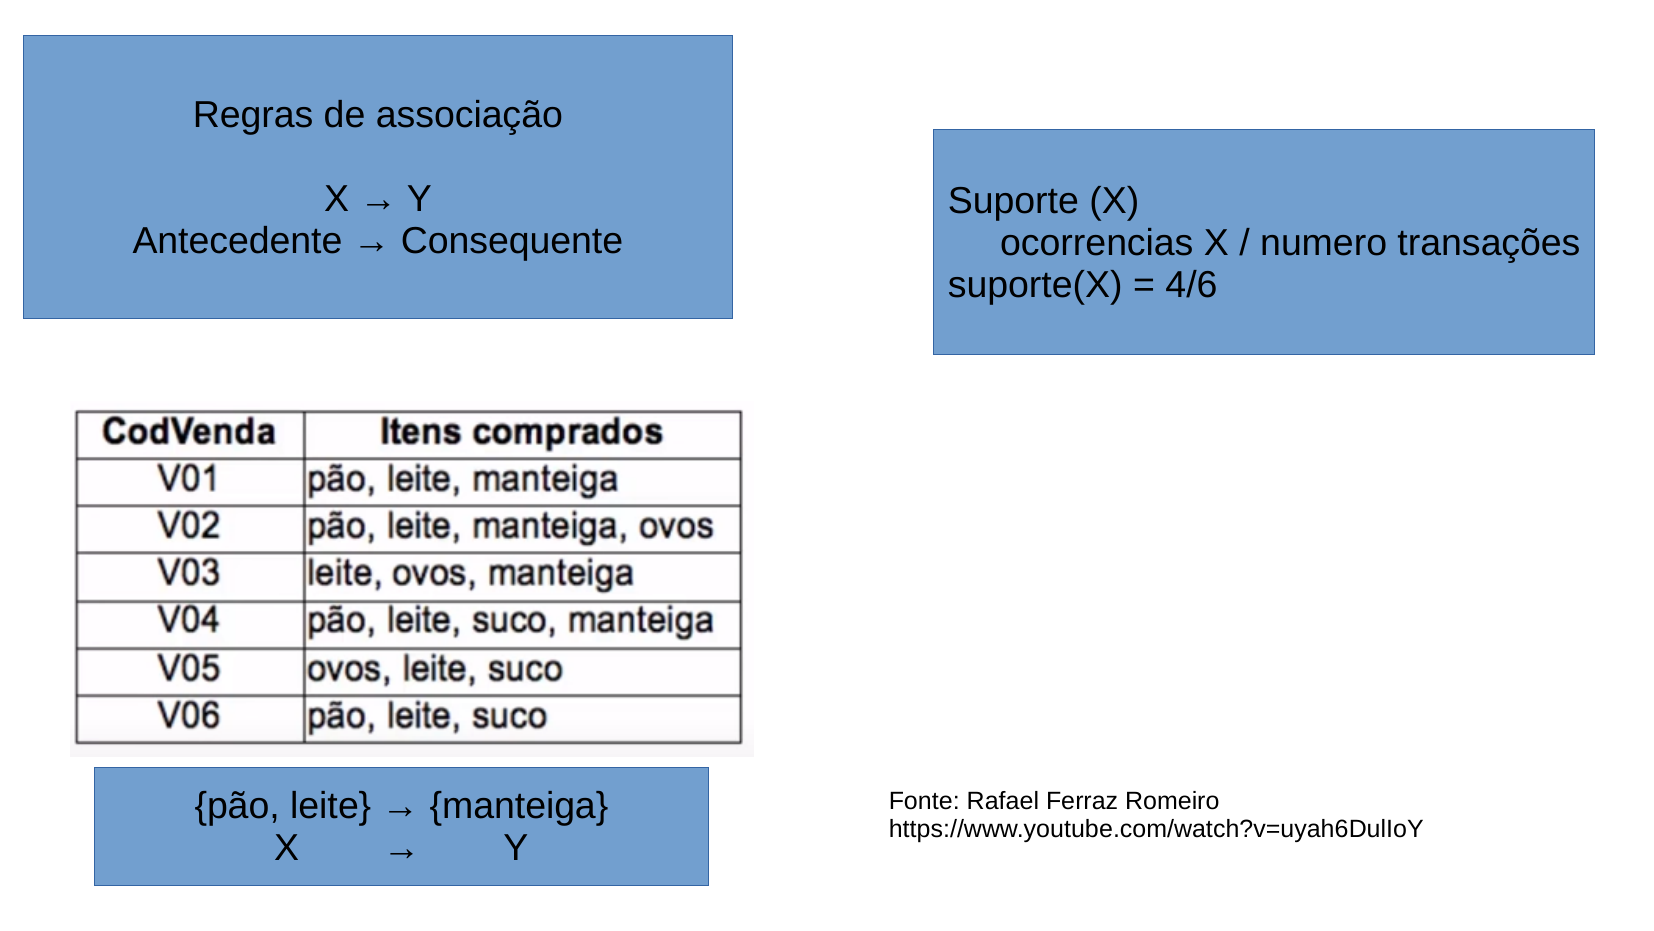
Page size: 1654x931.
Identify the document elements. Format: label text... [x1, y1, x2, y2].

text_box Regras de associação X → Y Antecedente → Consequente [23, 35, 733, 319]
text_box {pão, leite} → {manteiga} X → Y [94, 767, 709, 886]
text_box Suporte (X) ocorrencias X / numero transações suporte(X) = 4/6 [933, 129, 1595, 355]
text_box Fonte: Rafael Ferraz Romeiro https://www.youtube.com/watch?v=uyah6DulIoY [874, 779, 1607, 879]
picture [70, 401, 754, 757]
